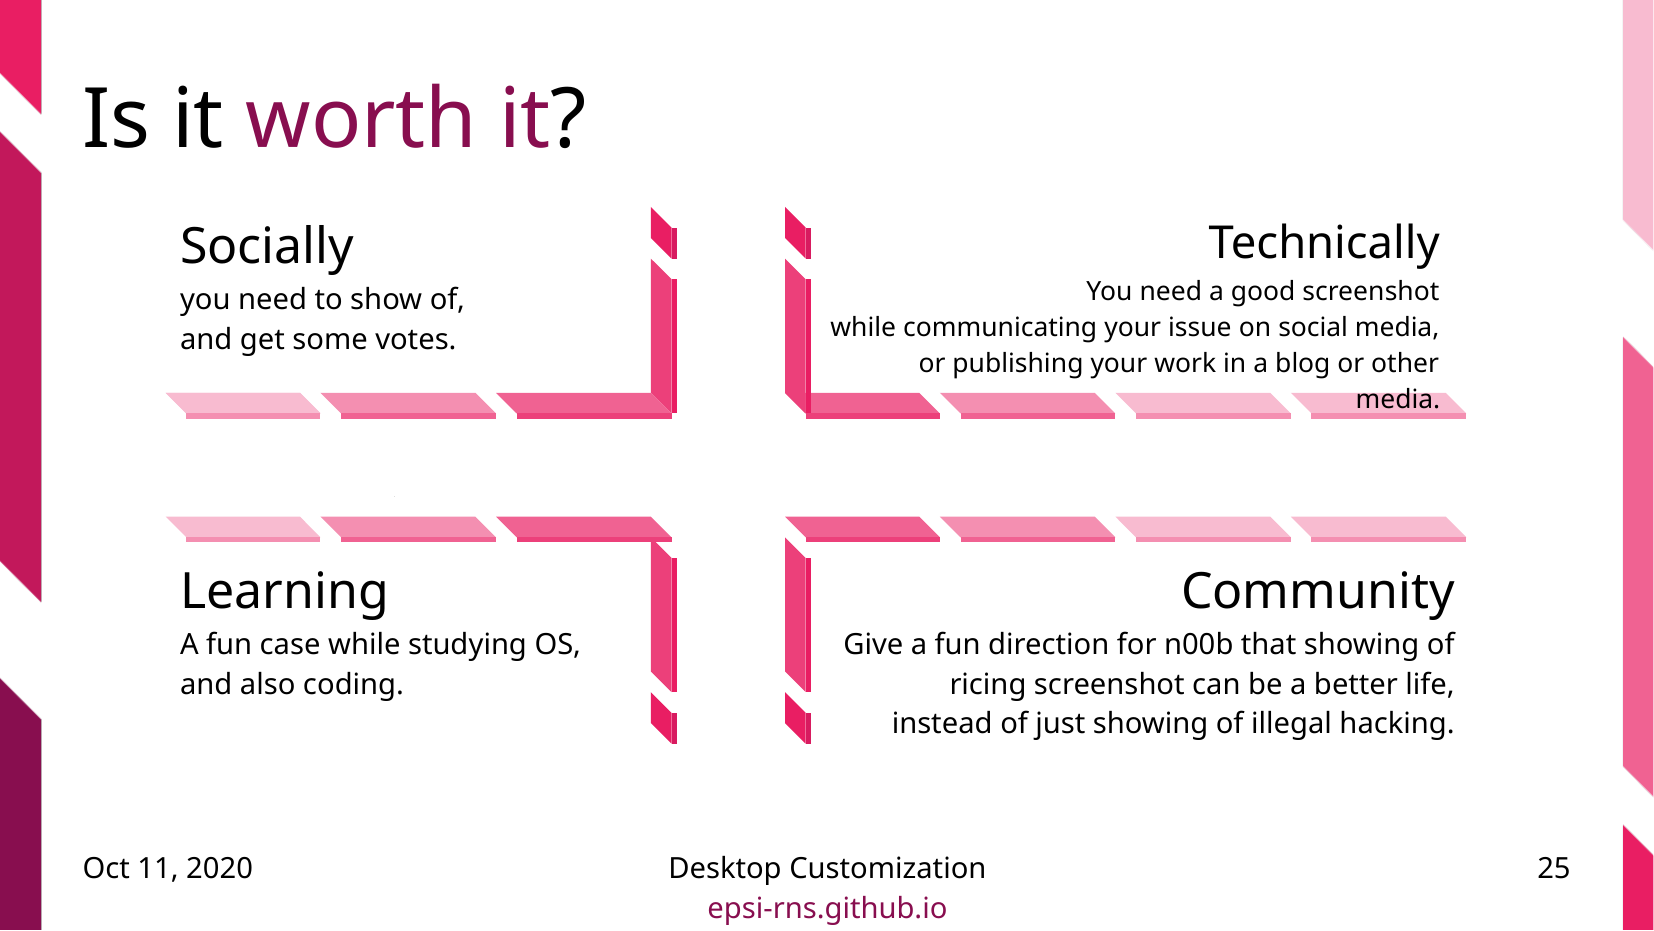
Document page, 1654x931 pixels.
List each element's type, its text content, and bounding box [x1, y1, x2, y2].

picture [0, 0, 1654, 931]
list Technically You need a good screenshot while communicating your issue on social media, or publishing your work in a blog or other media. [825, 210, 1441, 451]
list Learning A fun case while studying OS, and also coding. [180, 555, 706, 794]
list Socially you need to show of, and get some votes. [180, 210, 706, 449]
list Community Give a fun direction for n00b that showing of ricing screenshot can be a better life, instead of just showing of illegal hacking. [825, 555, 1456, 856]
